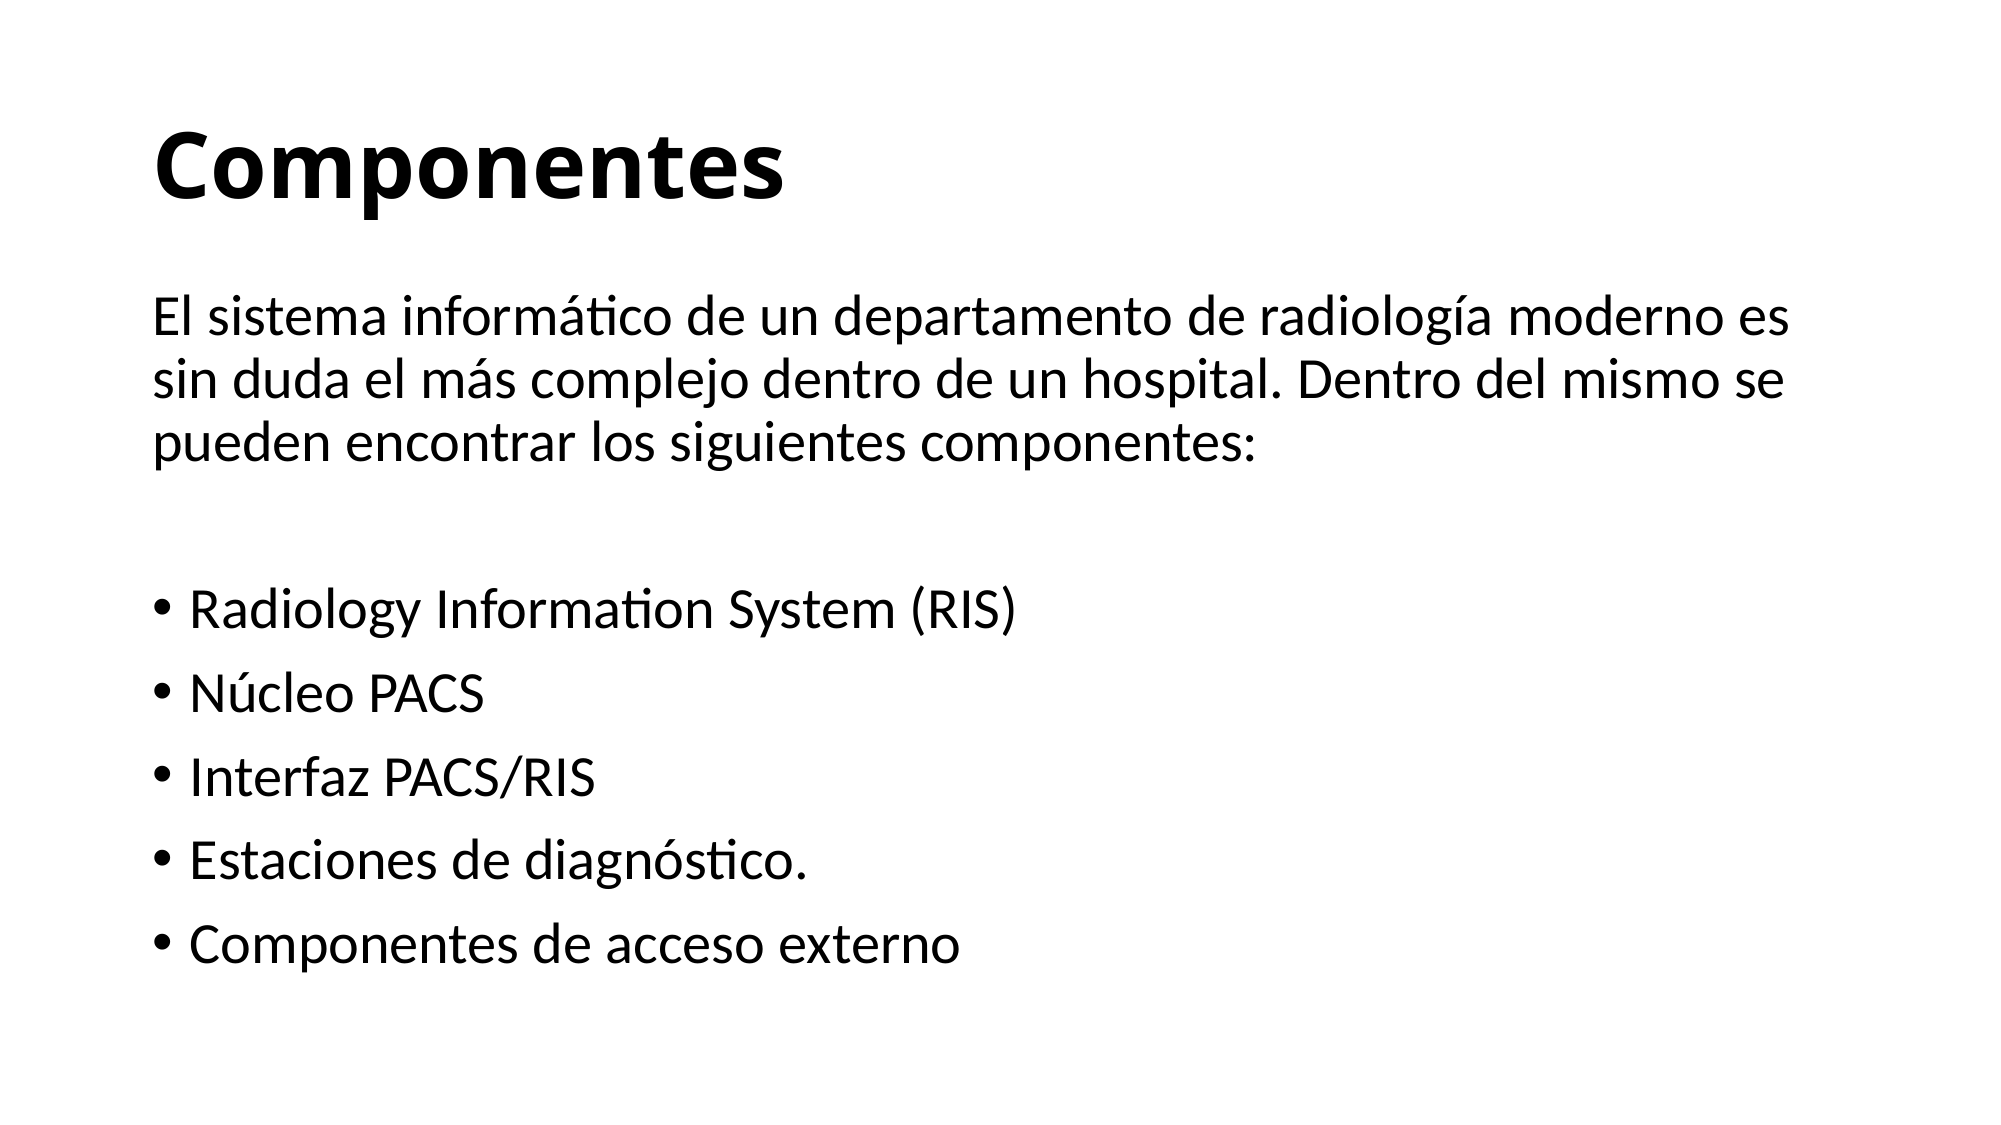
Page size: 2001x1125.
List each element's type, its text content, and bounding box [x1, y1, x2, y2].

list El sistema informático de un departamento de radiología moderno es sin duda el más complejo dentro de un hospital. Dentro del mismo se pueden encontrar los siguientes componentes: Radiology Information System (RIS) Núcleo PACS Interfaz PACS/RIS Estaciones de diagnóstico. Componentes de acceso externo [137, 277, 1863, 992]
title Componentes [137, 59, 1863, 277]
